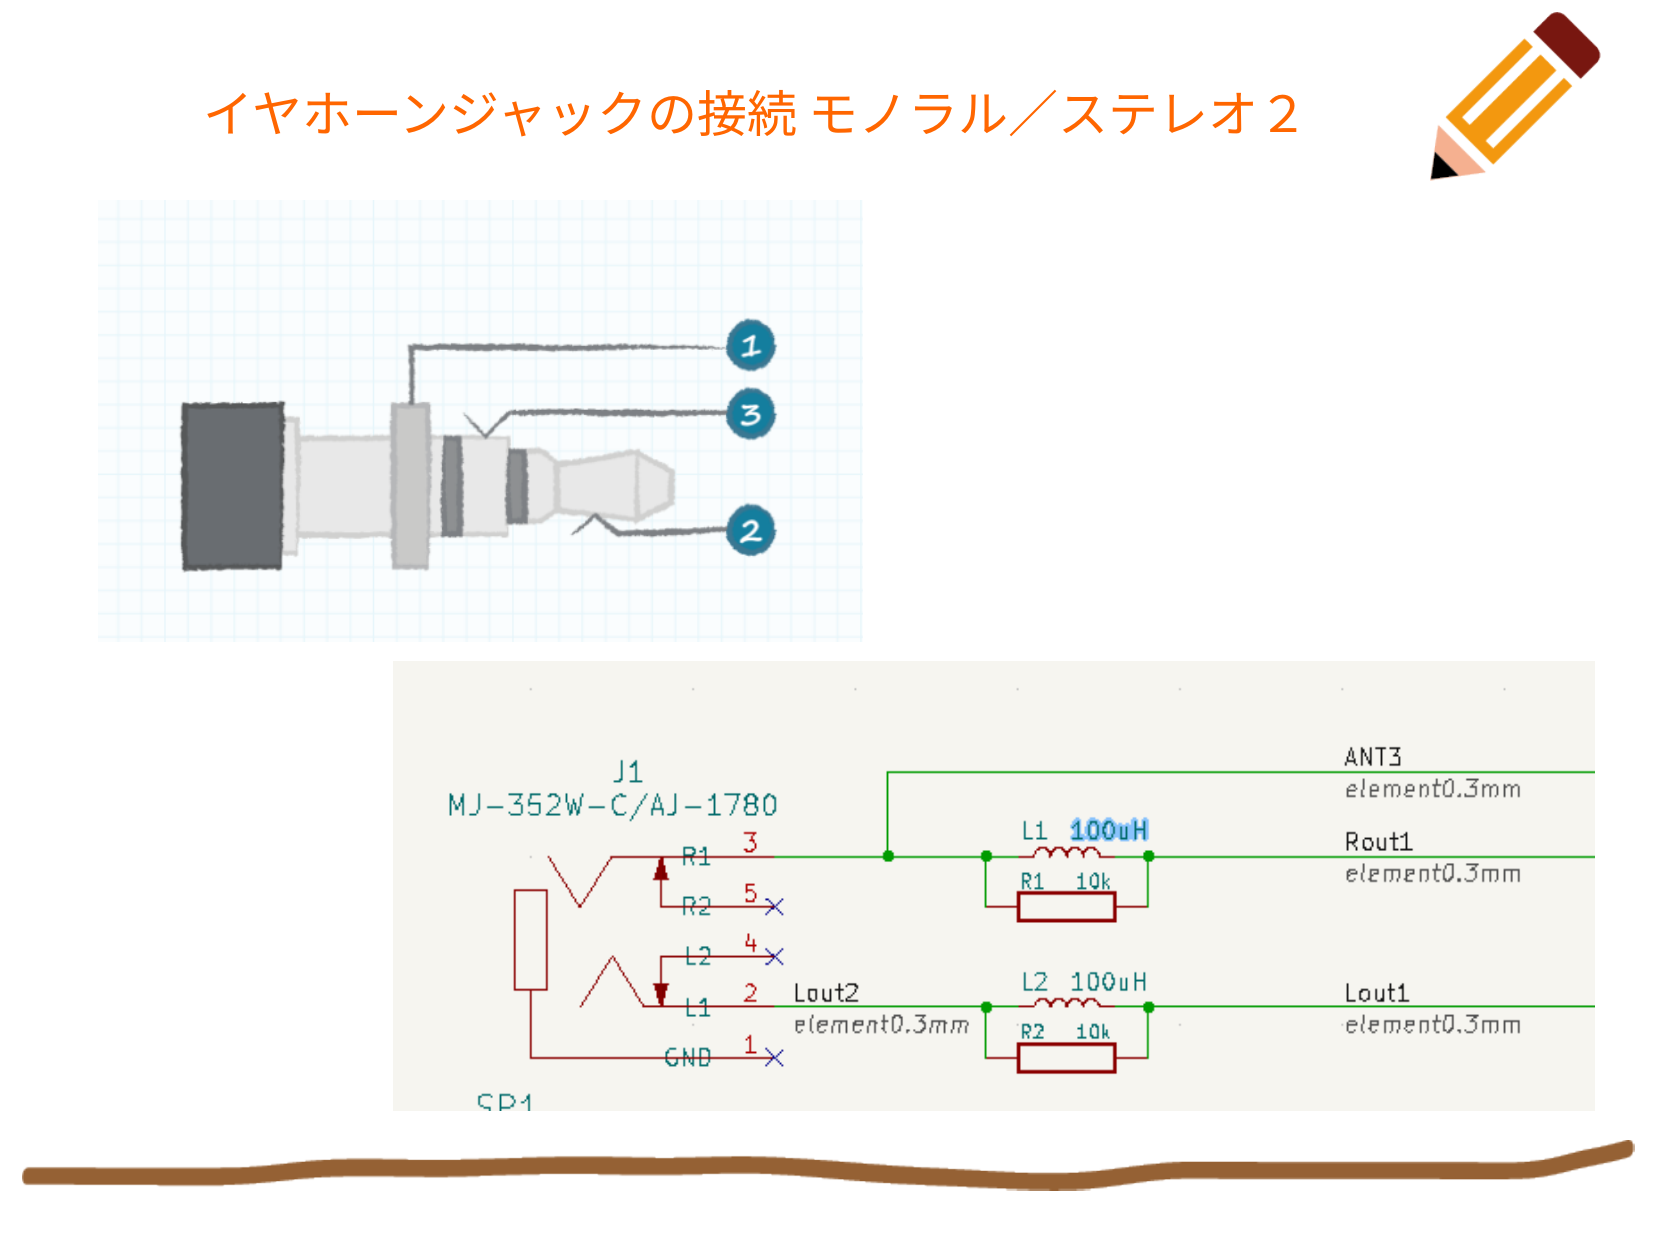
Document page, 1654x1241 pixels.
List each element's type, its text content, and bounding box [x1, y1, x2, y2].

title イヤホーンジャックの接続 モノラル／ステレオ２ [82, 49, 1430, 172]
picture [1430, 12, 1601, 181]
picture [22, 1140, 1635, 1191]
picture [98, 200, 863, 642]
picture [393, 661, 1595, 1111]
